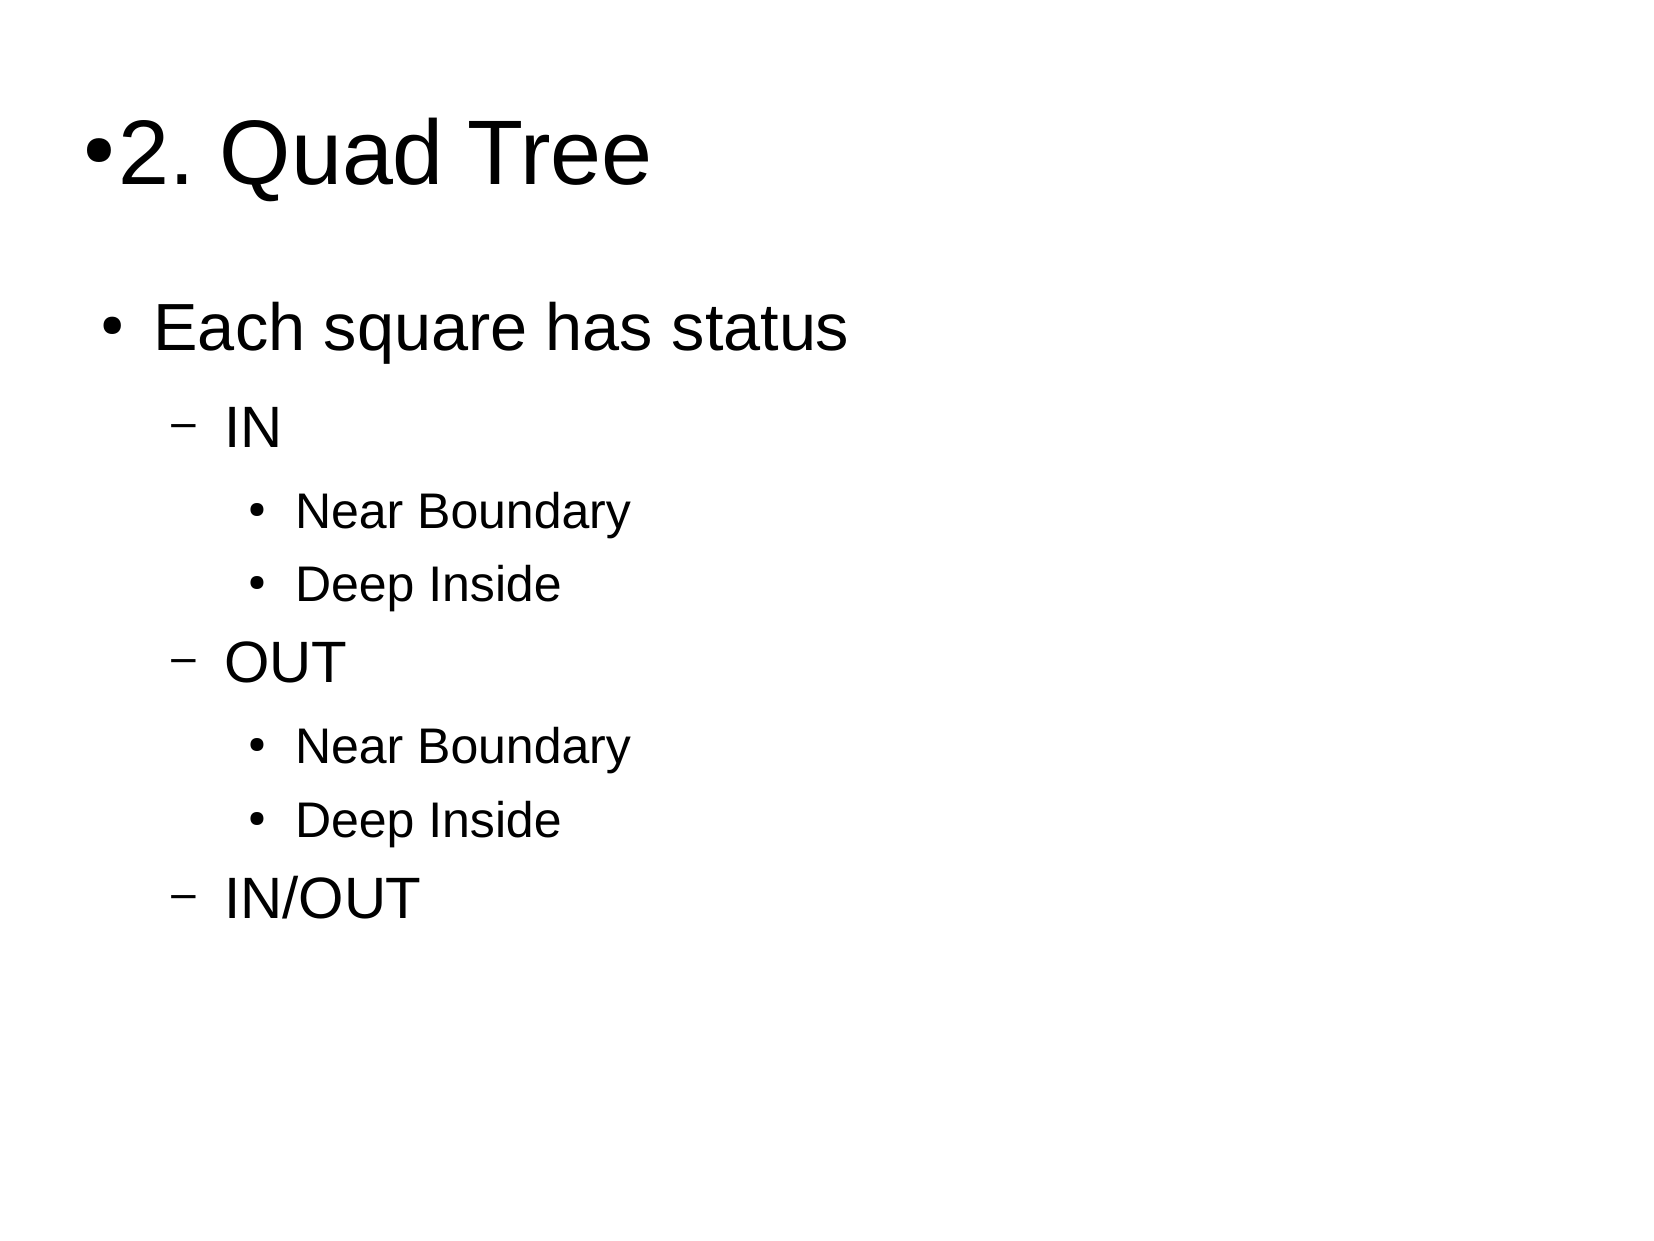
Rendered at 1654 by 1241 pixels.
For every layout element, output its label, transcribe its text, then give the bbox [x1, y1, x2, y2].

title 2. Quad Tree [82, 49, 1571, 257]
list Each square has status IN Near Boundary Deep Inside OUT Near Boundary Deep Inside IN/OUT [82, 290, 1571, 1109]
